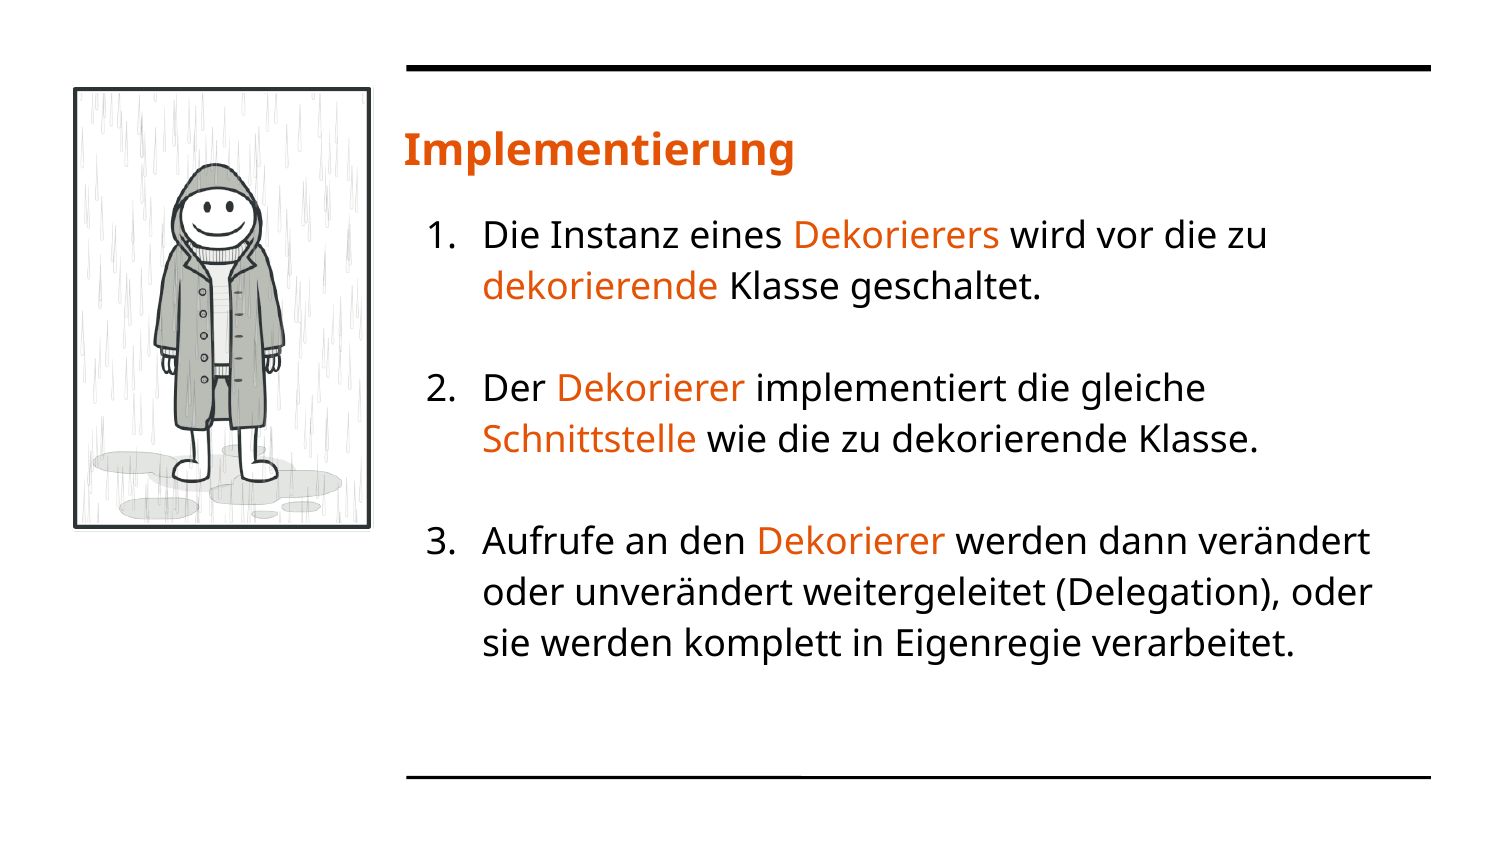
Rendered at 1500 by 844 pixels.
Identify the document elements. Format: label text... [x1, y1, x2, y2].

title Implementierung [389, 103, 1428, 194]
subtitle Die Instanz eines Dekorierers wird vor die zu dekorierende Klasse geschaltet. Der Dekorierer implementiert die gleiche Schnittstelle wie die zu dekorierende Klasse. Aufrufe an den Dekorierer werden dann verändert oder unverändert weitergeleitet (Delegation), oder sie werden komplett in Eigenregie verarbeitet. [392, 193, 1431, 735]
picture [65, 67, 375, 548]
